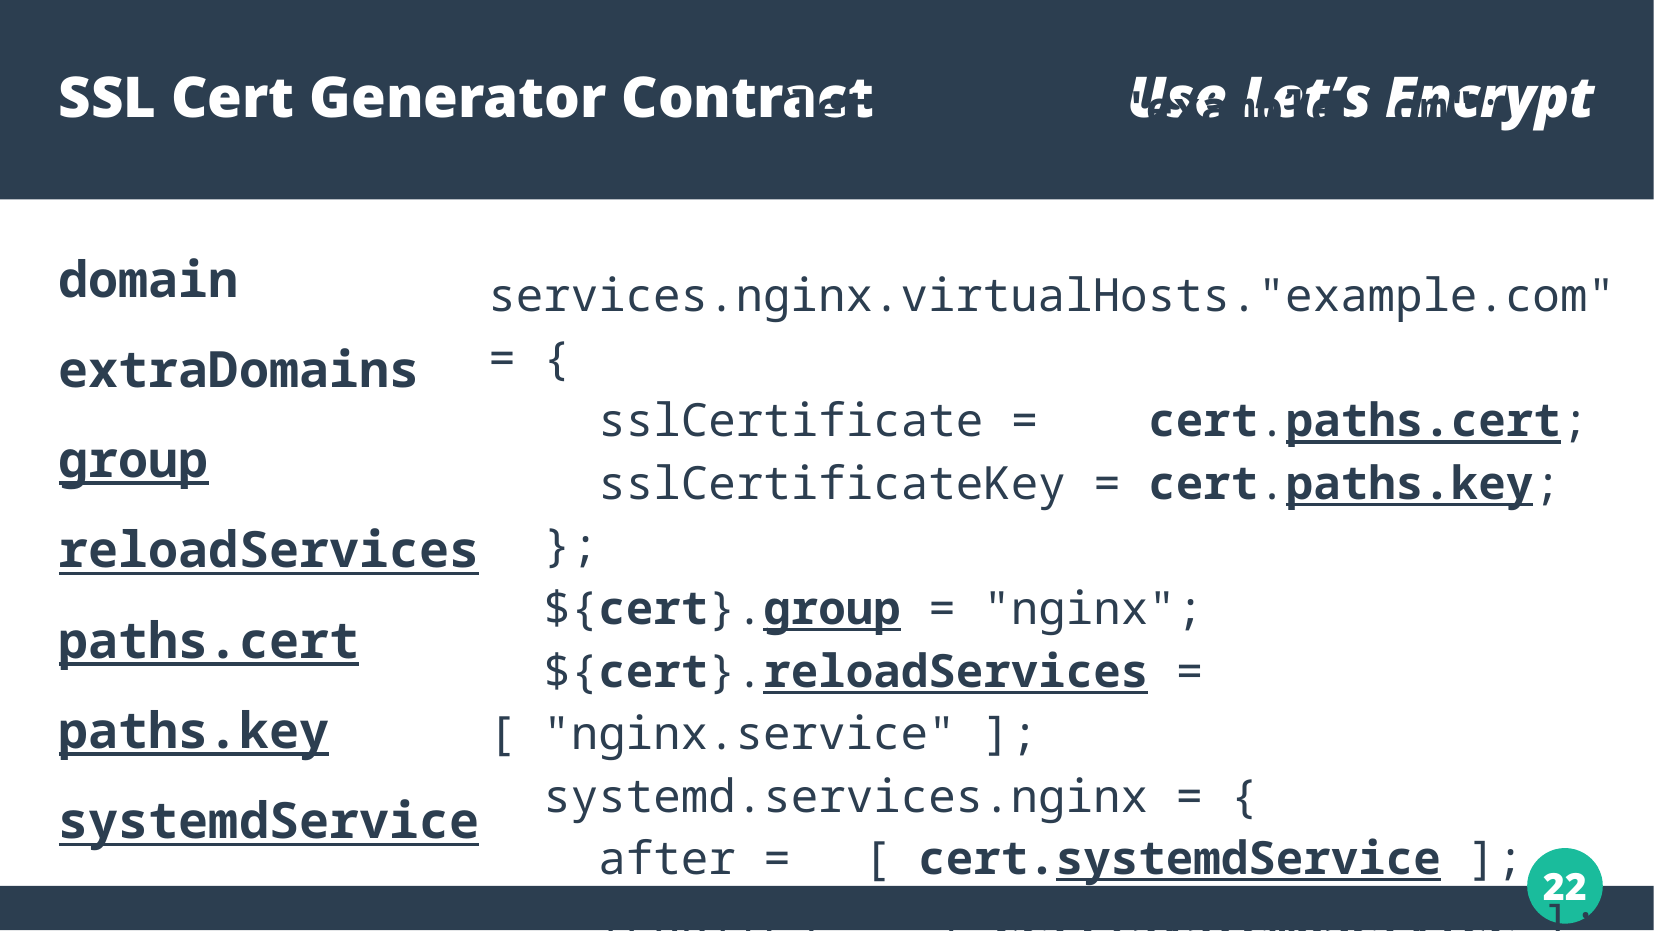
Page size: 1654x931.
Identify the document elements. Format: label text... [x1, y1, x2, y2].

list domain extraDomains group reloadServices paths.cert paths.key systemdService [59, 243, 1595, 864]
text_box let cert = config.shb.certs.certs. letsencrypt."example.com"; in { services.nginx.virtualHosts."example.com" = { sslCertificate = cert.paths.cert; sslCertificateKey = cert.paths.key; }; ${cert}.group = "nginx"; ${cert}.reloadServices = [ "nginx.service" ]; systemd.services.nginx = { after = [ cert.systemdService ]; requires = [ cert.systemdService ]; }; } [473, 257, 1654, 831]
title Use Let’s Encrypt [60, 37, 1596, 156]
